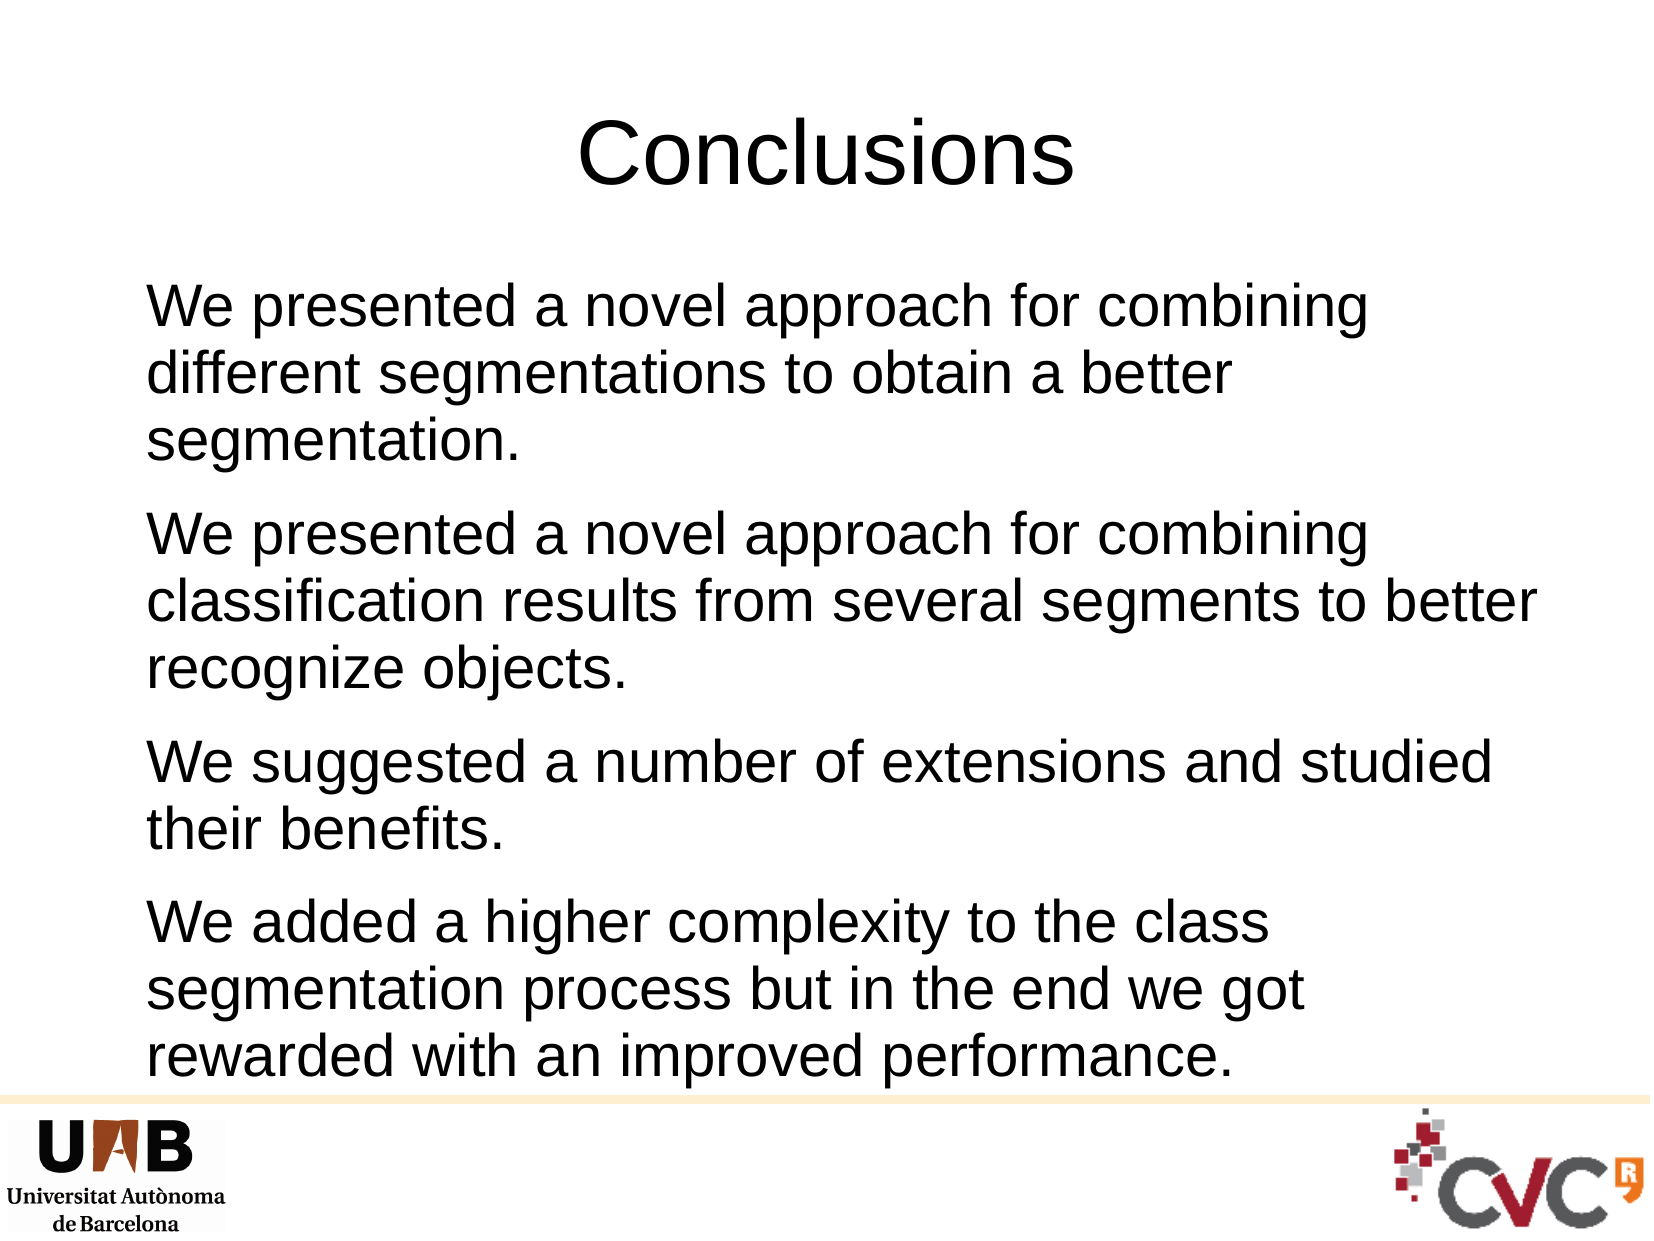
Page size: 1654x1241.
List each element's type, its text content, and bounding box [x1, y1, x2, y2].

list We presented a novel approach for combining different segmentations to obtain a better segmentation. We presented a novel approach for combining classification results from several segments to better recognize objects. We suggested a number of extensions and studied their benefits. We added a higher complexity to the class segmentation process but in the end we got rewarded with an improved performance. [82, 272, 1571, 1091]
picture [7, 1119, 226, 1232]
title Conclusions [82, 56, 1571, 250]
picture [1393, 1107, 1650, 1235]
